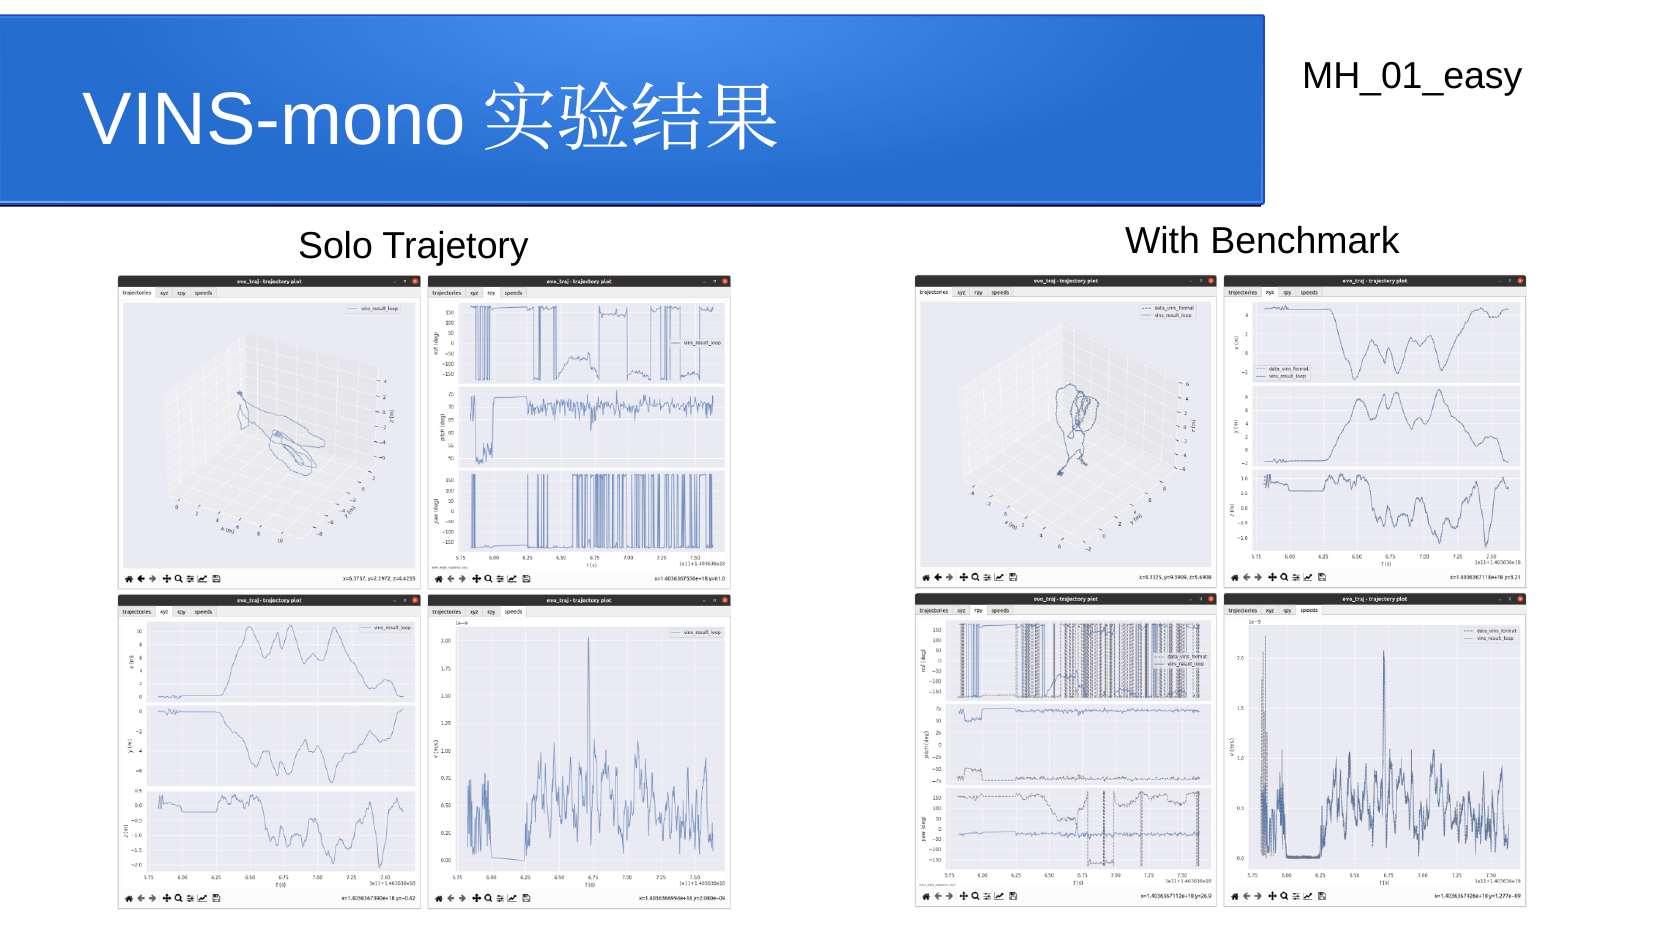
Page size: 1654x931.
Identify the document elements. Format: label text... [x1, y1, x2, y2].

text_box With Benchmark [1110, 212, 1418, 270]
picture [114, 273, 733, 910]
text_box Solo Trajetory [283, 217, 591, 274]
text_box MH_01_easy [1287, 47, 1595, 105]
picture [909, 271, 1538, 910]
title VINS-mono实验结果 [82, 35, 1235, 189]
